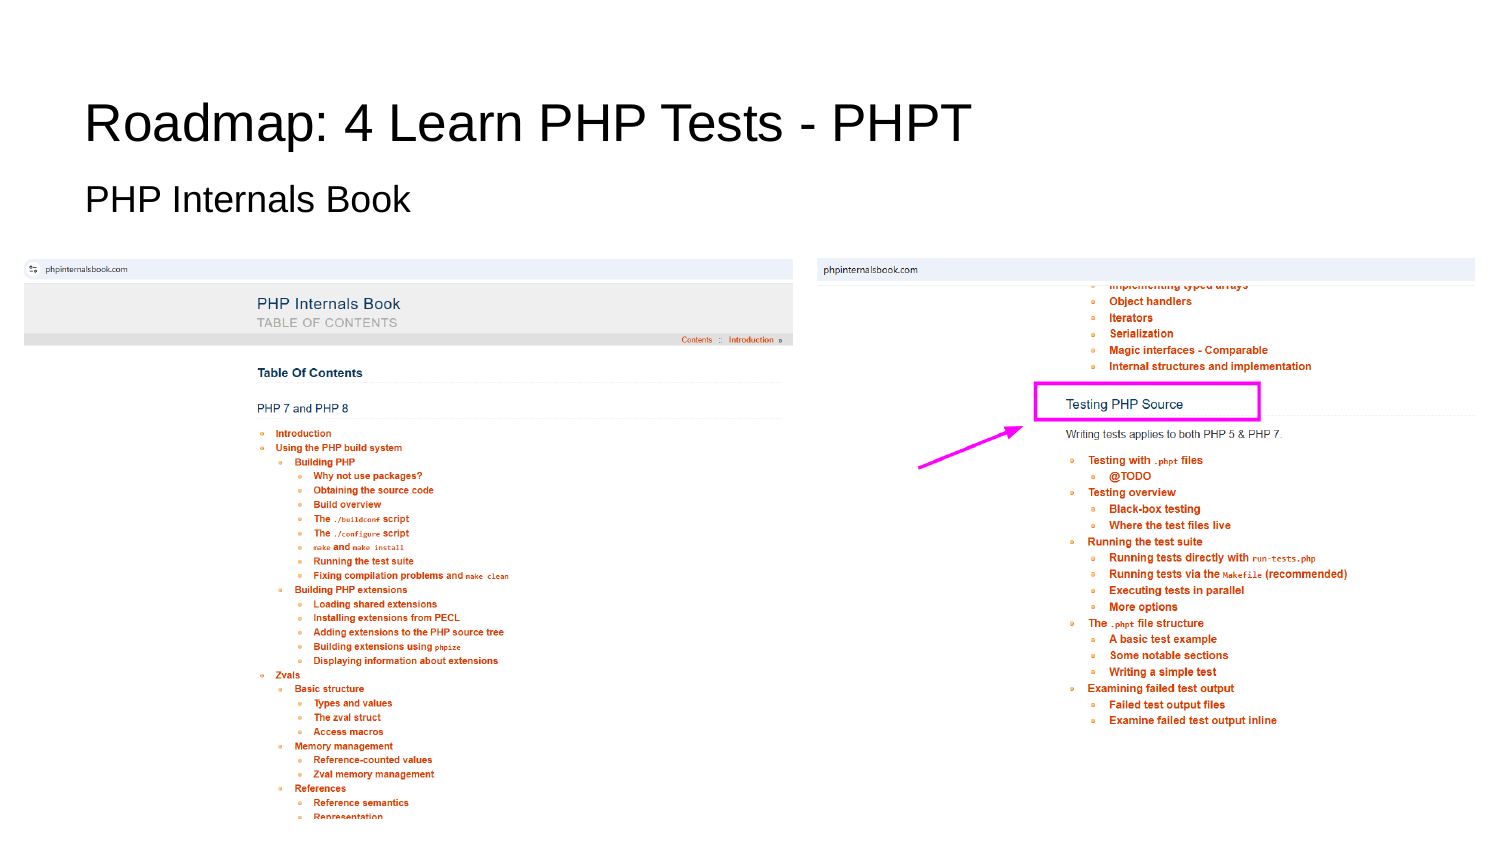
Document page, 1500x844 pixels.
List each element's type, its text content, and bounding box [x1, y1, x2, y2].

title PHP Internals Book [69, 160, 1468, 233]
picture [817, 257, 1475, 750]
picture [24, 257, 793, 819]
title Roadmap: 4 Learn PHP Tests - PHPT [69, 72, 1468, 160]
